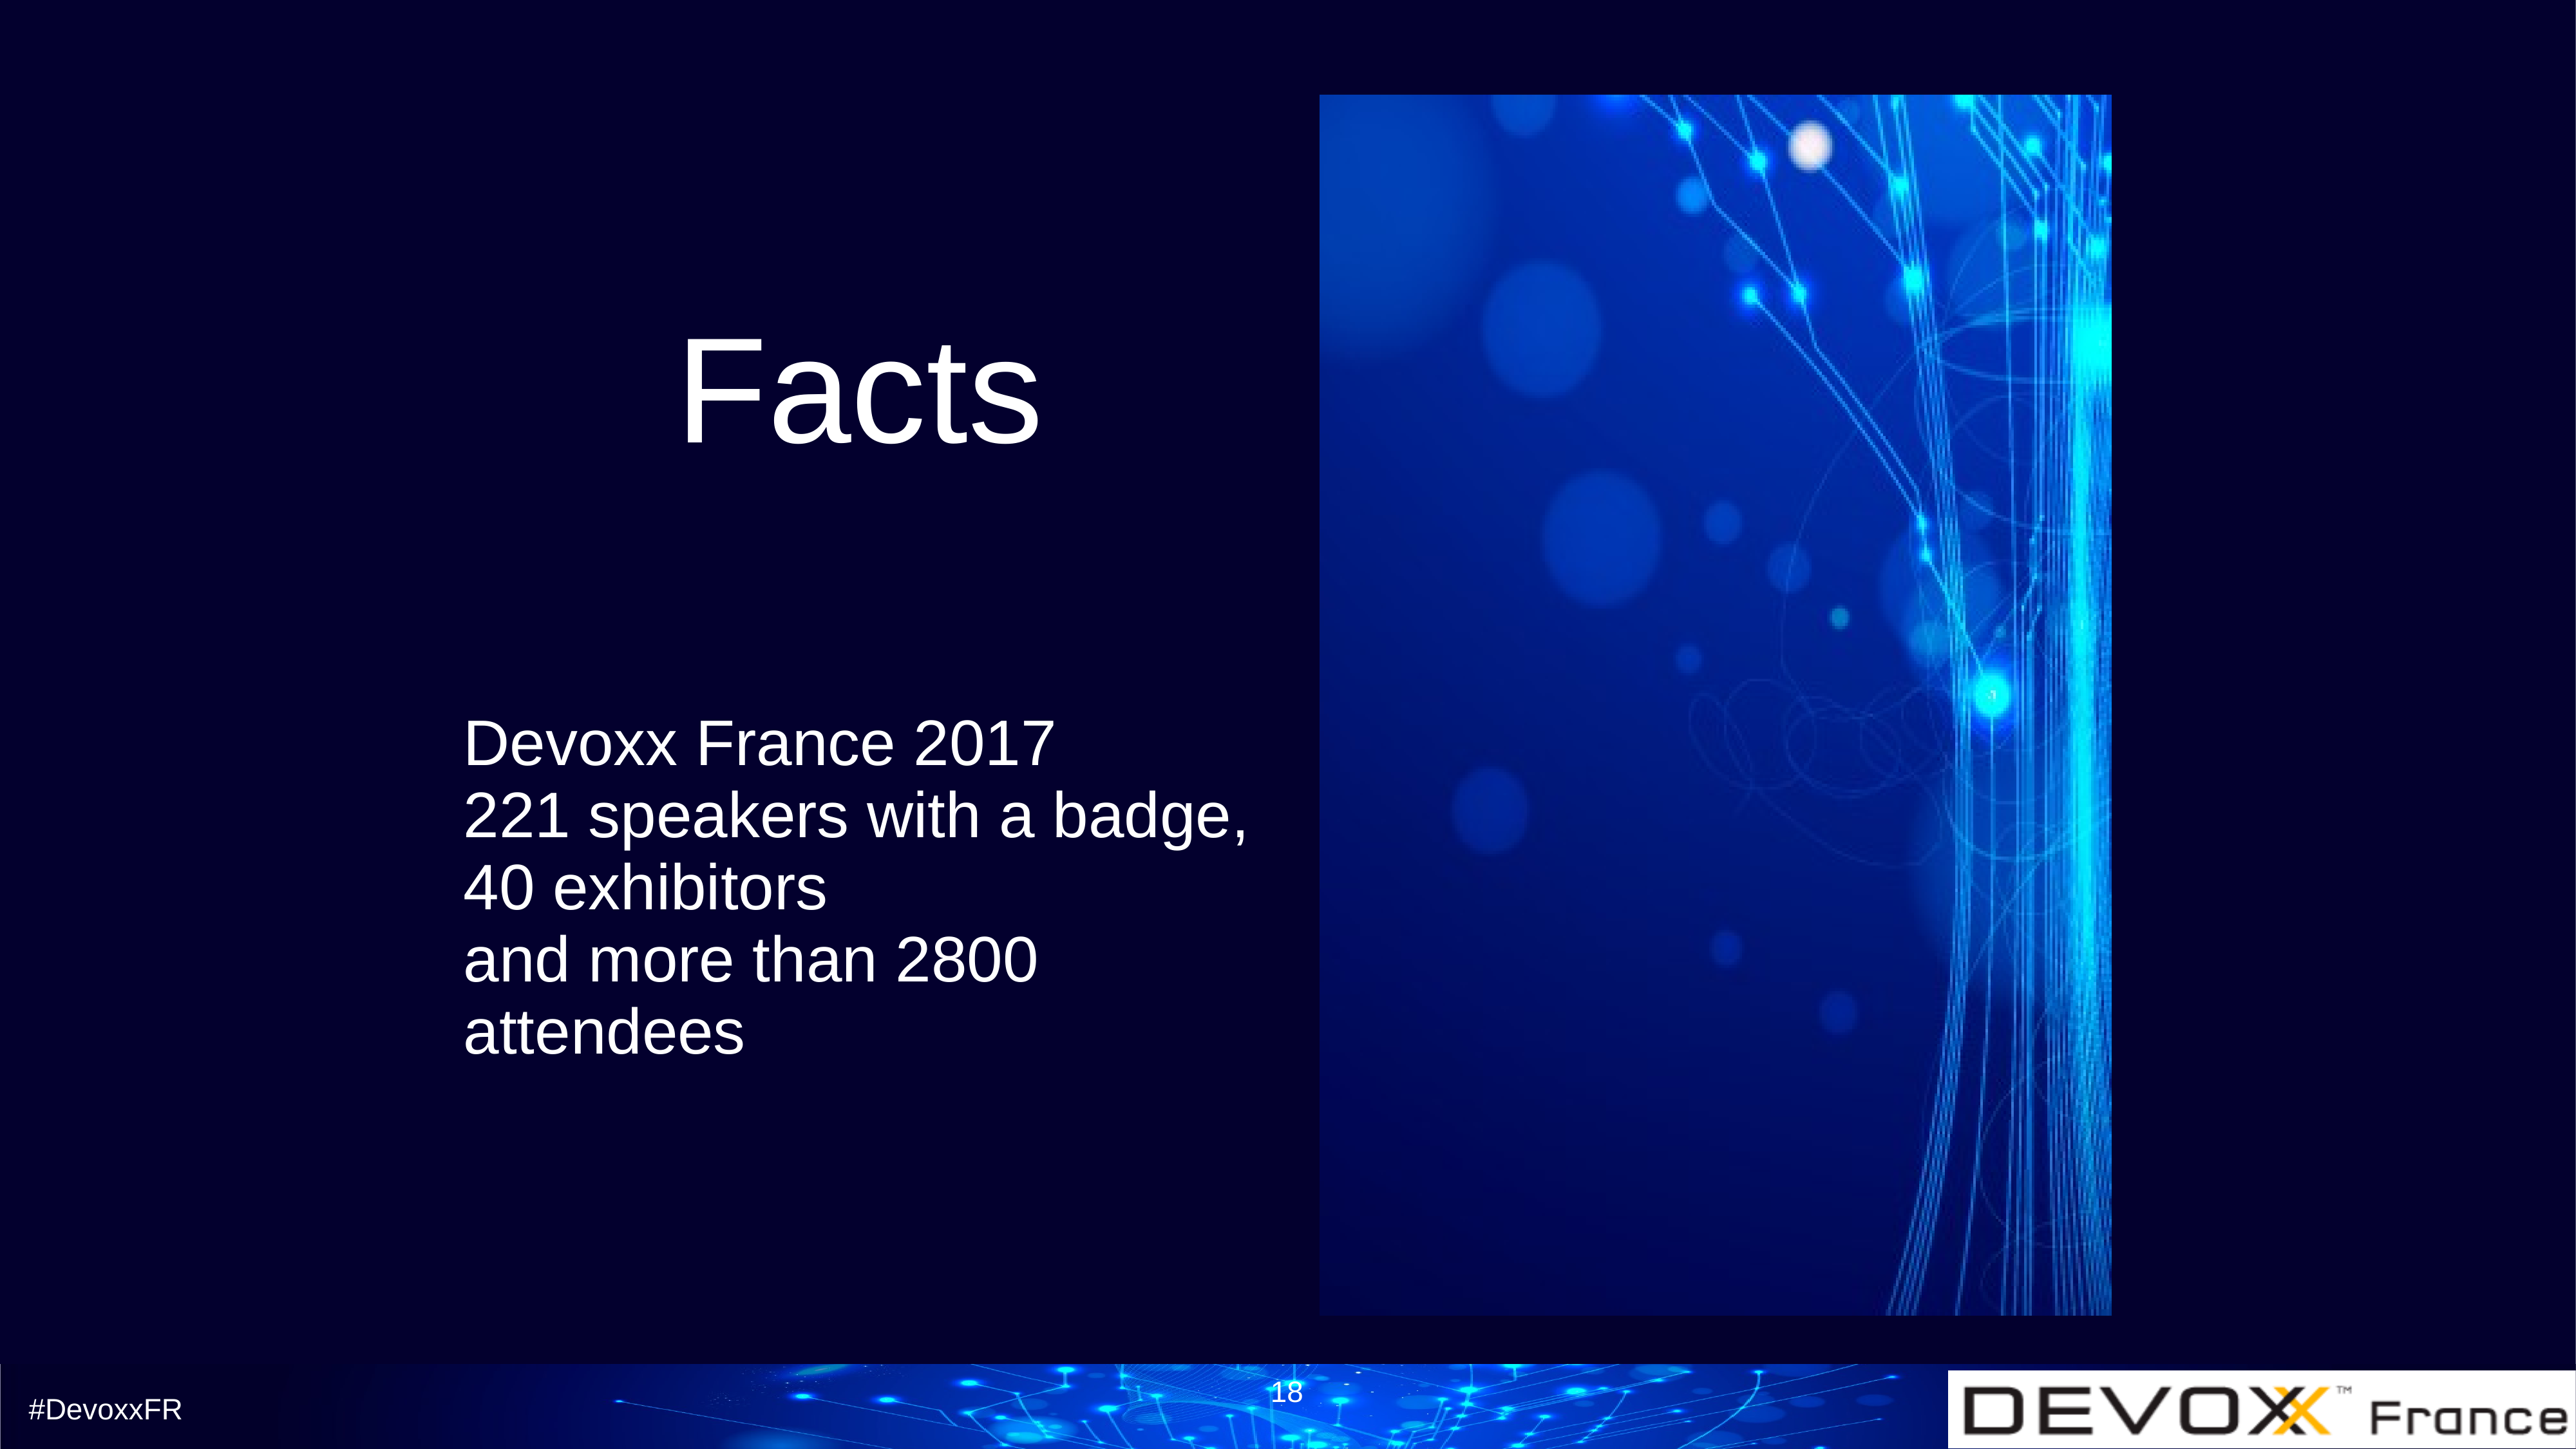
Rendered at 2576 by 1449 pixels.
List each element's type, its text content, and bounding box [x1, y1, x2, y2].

picture [2081, 296, 2085, 301]
picture [1320, 95, 2112, 1316]
list Devoxx France 2017 221 speakers with a badge, 40 exhibitors and more than 2800 attendees [463, 707, 1256, 1319]
picture [0, 1364, 2576, 1449]
picture [2105, 156, 2112, 169]
picture [1309, 1442, 1326, 1449]
slide_number 18 [1264, 1375, 1310, 1427]
title Facts [463, 94, 1256, 687]
picture [2087, 265, 2098, 275]
